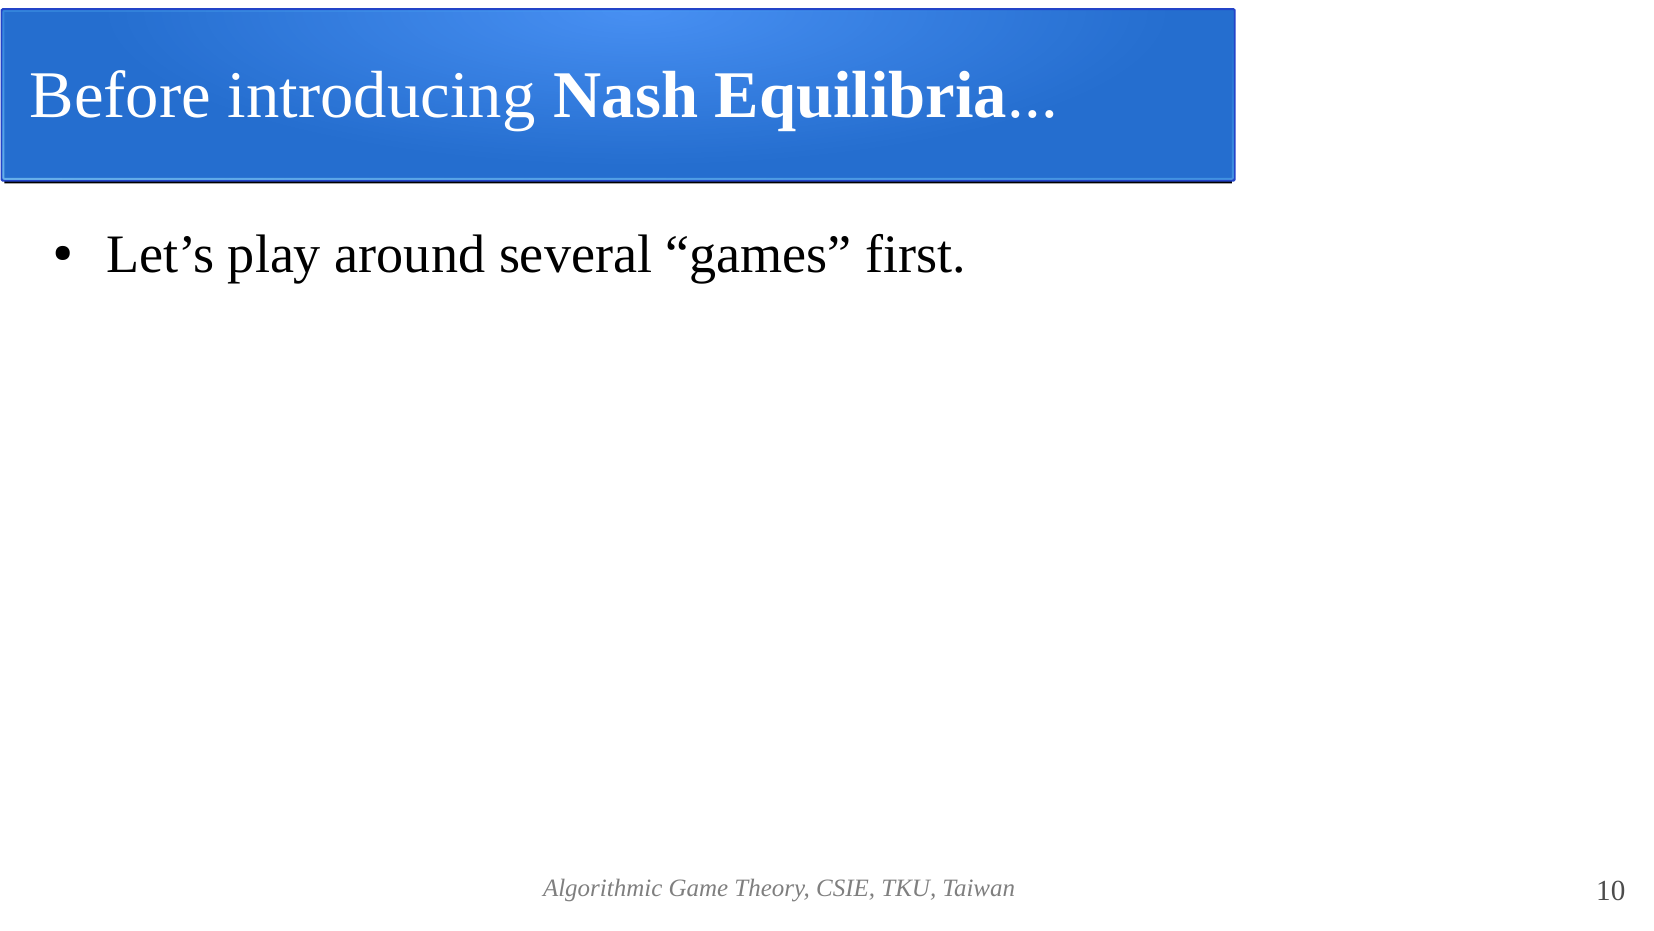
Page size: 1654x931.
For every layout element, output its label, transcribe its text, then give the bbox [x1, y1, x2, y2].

list Let’s play around several “games” first. [35, 224, 1524, 764]
title Before introducing Nash Equilibria... [29, 12, 1229, 177]
